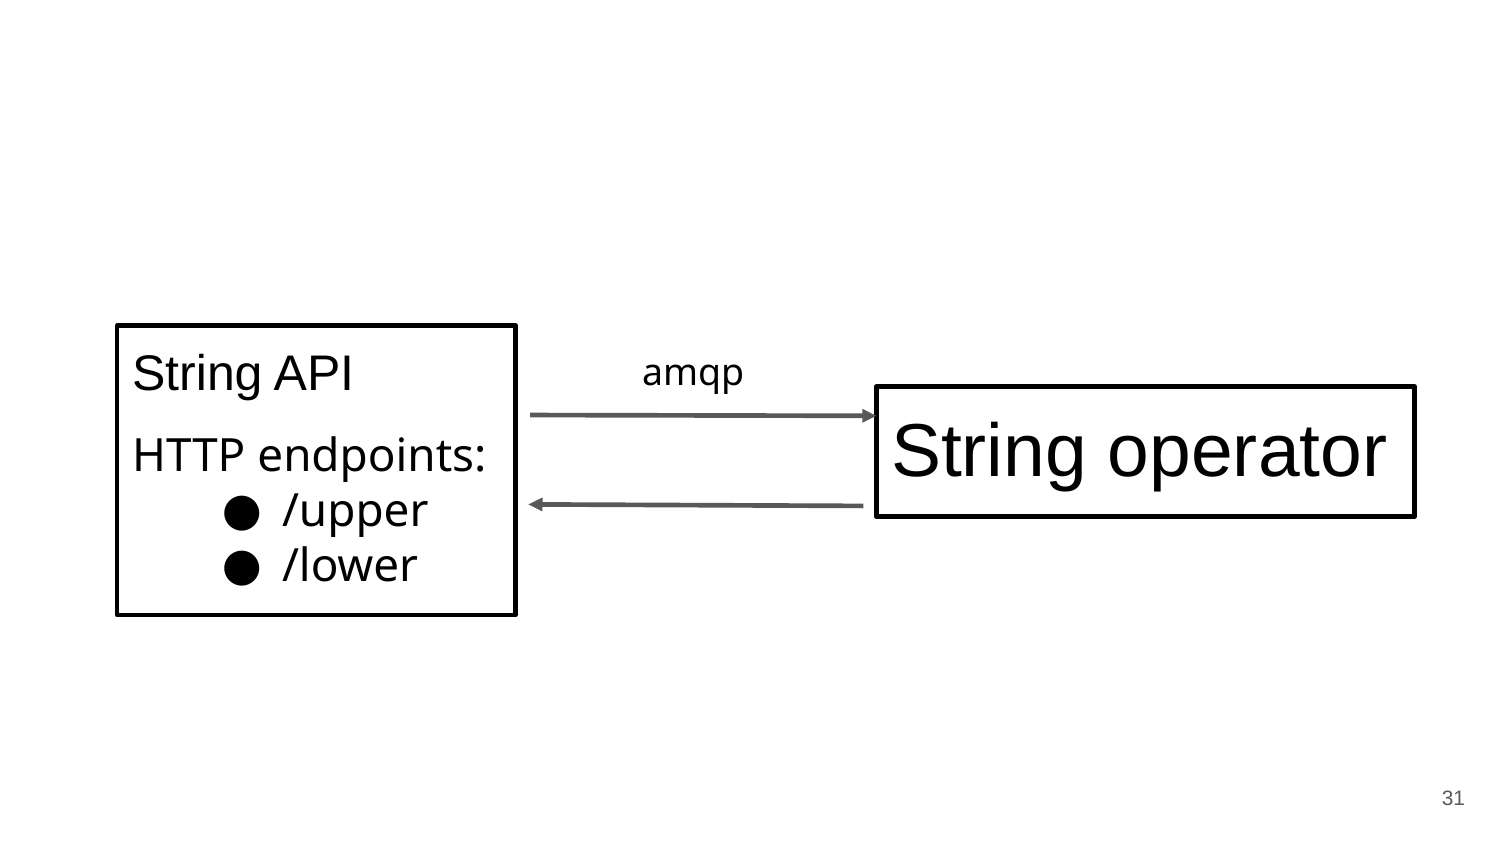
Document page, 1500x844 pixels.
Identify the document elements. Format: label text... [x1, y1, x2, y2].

text_box String API HTTP endpoints: /upper /lower [117, 325, 516, 615]
text_box String operator [876, 386, 1415, 517]
slide_number <number> [1389, 764, 1480, 830]
text_box amqp [626, 333, 765, 406]
